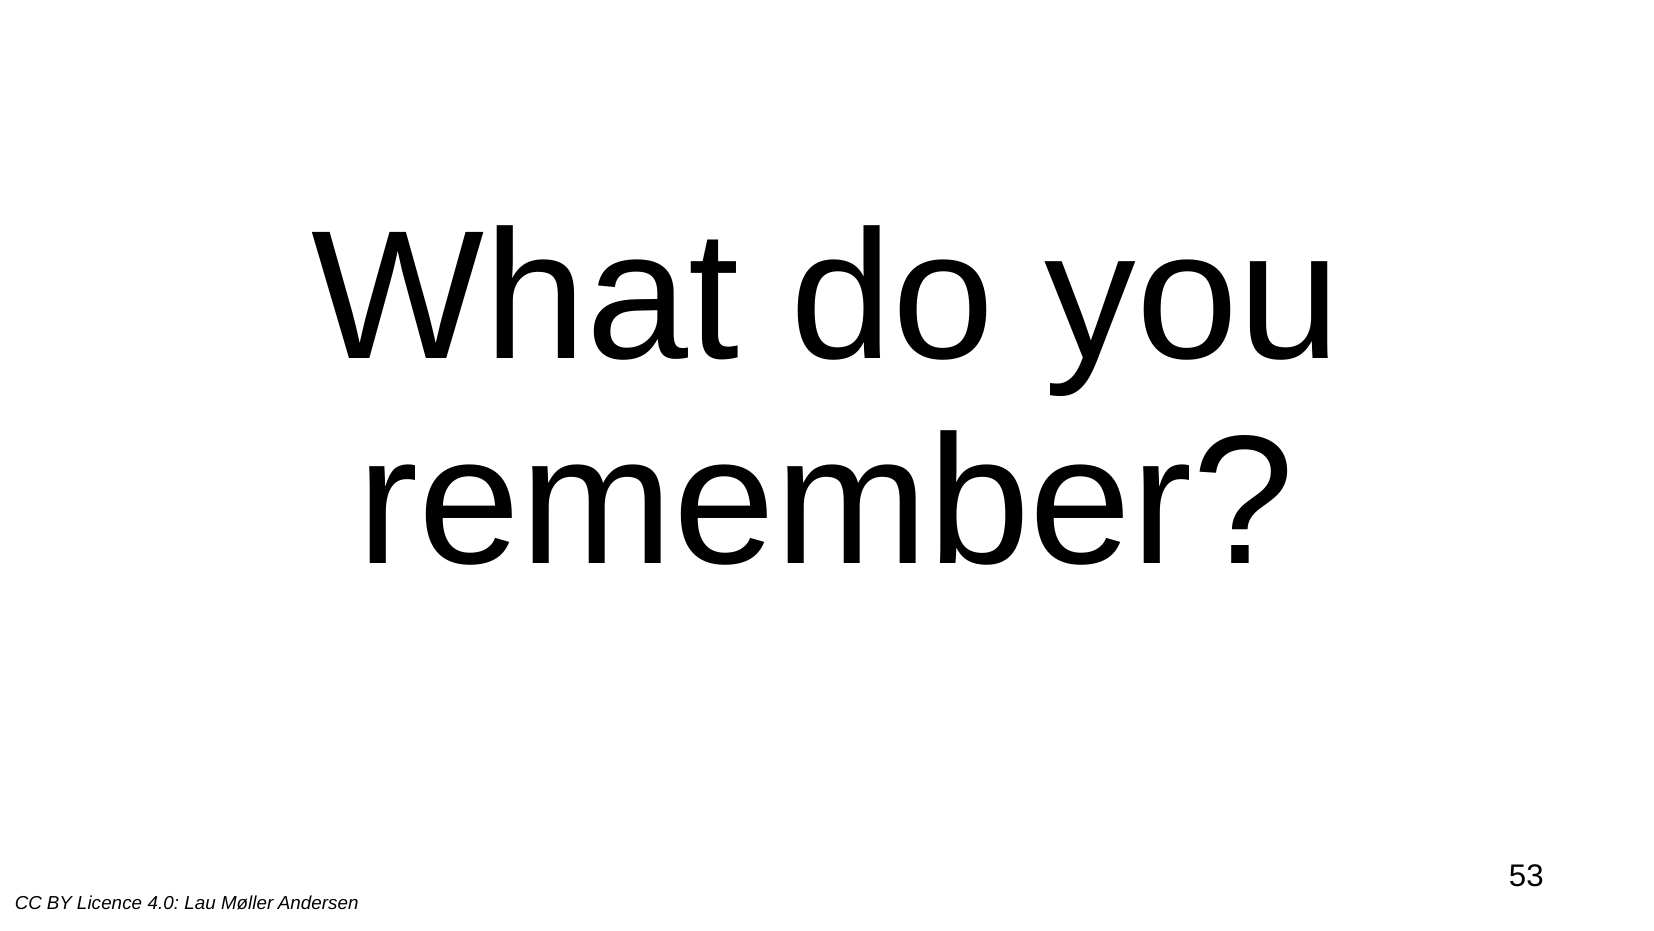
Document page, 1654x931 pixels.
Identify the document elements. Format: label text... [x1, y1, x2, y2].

text_box <nummer> [1494, 850, 1654, 921]
text_box CC BY Licence 4.0: Lau Møller Andersen [0, 885, 387, 921]
subtitle What do you remember? [82, 37, 1571, 757]
